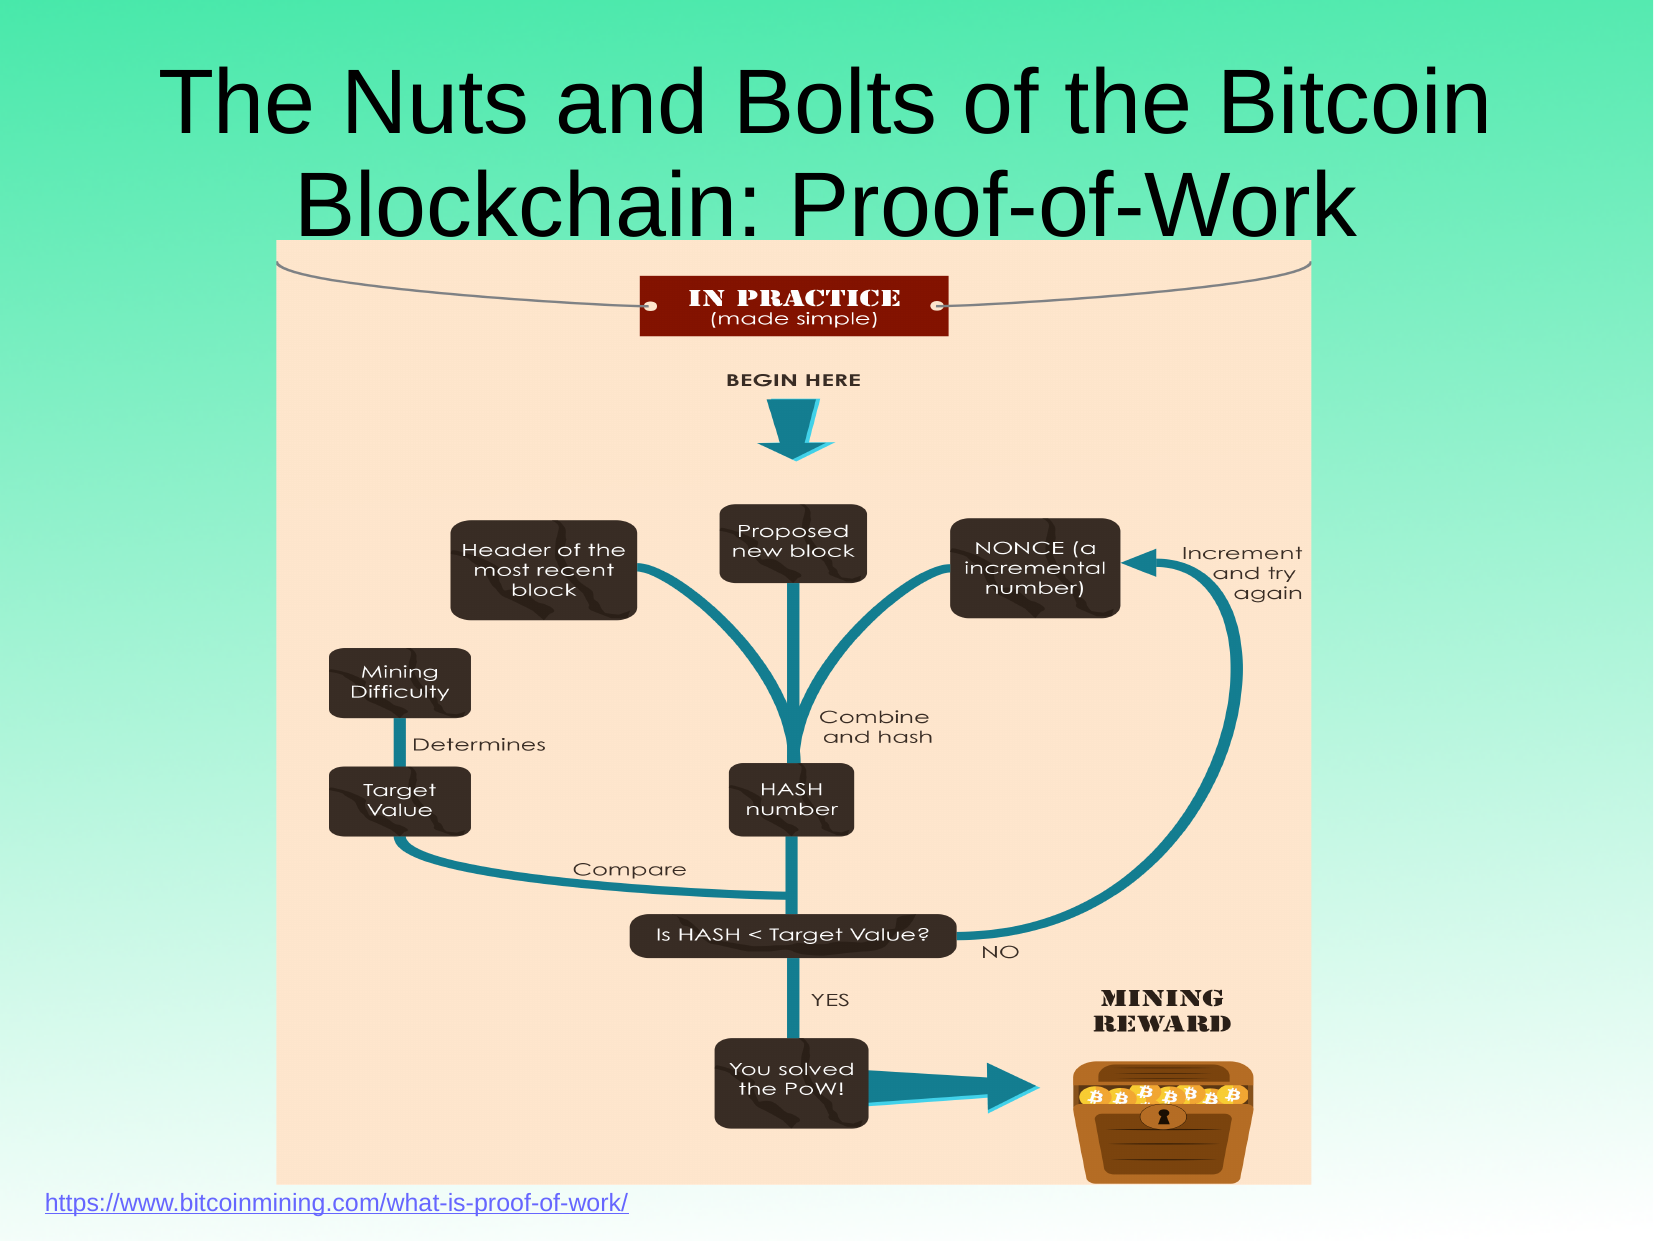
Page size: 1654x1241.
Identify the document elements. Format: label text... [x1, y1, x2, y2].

picture [0, 0, 1654, 1241]
title The Nuts and Bolts of the Bitcoin Blockchain: Proof-of-Work [82, 49, 1571, 257]
text_box https://www.bitcoinmining.com/what-is-proof-of-work/ [30, 1181, 841, 1241]
